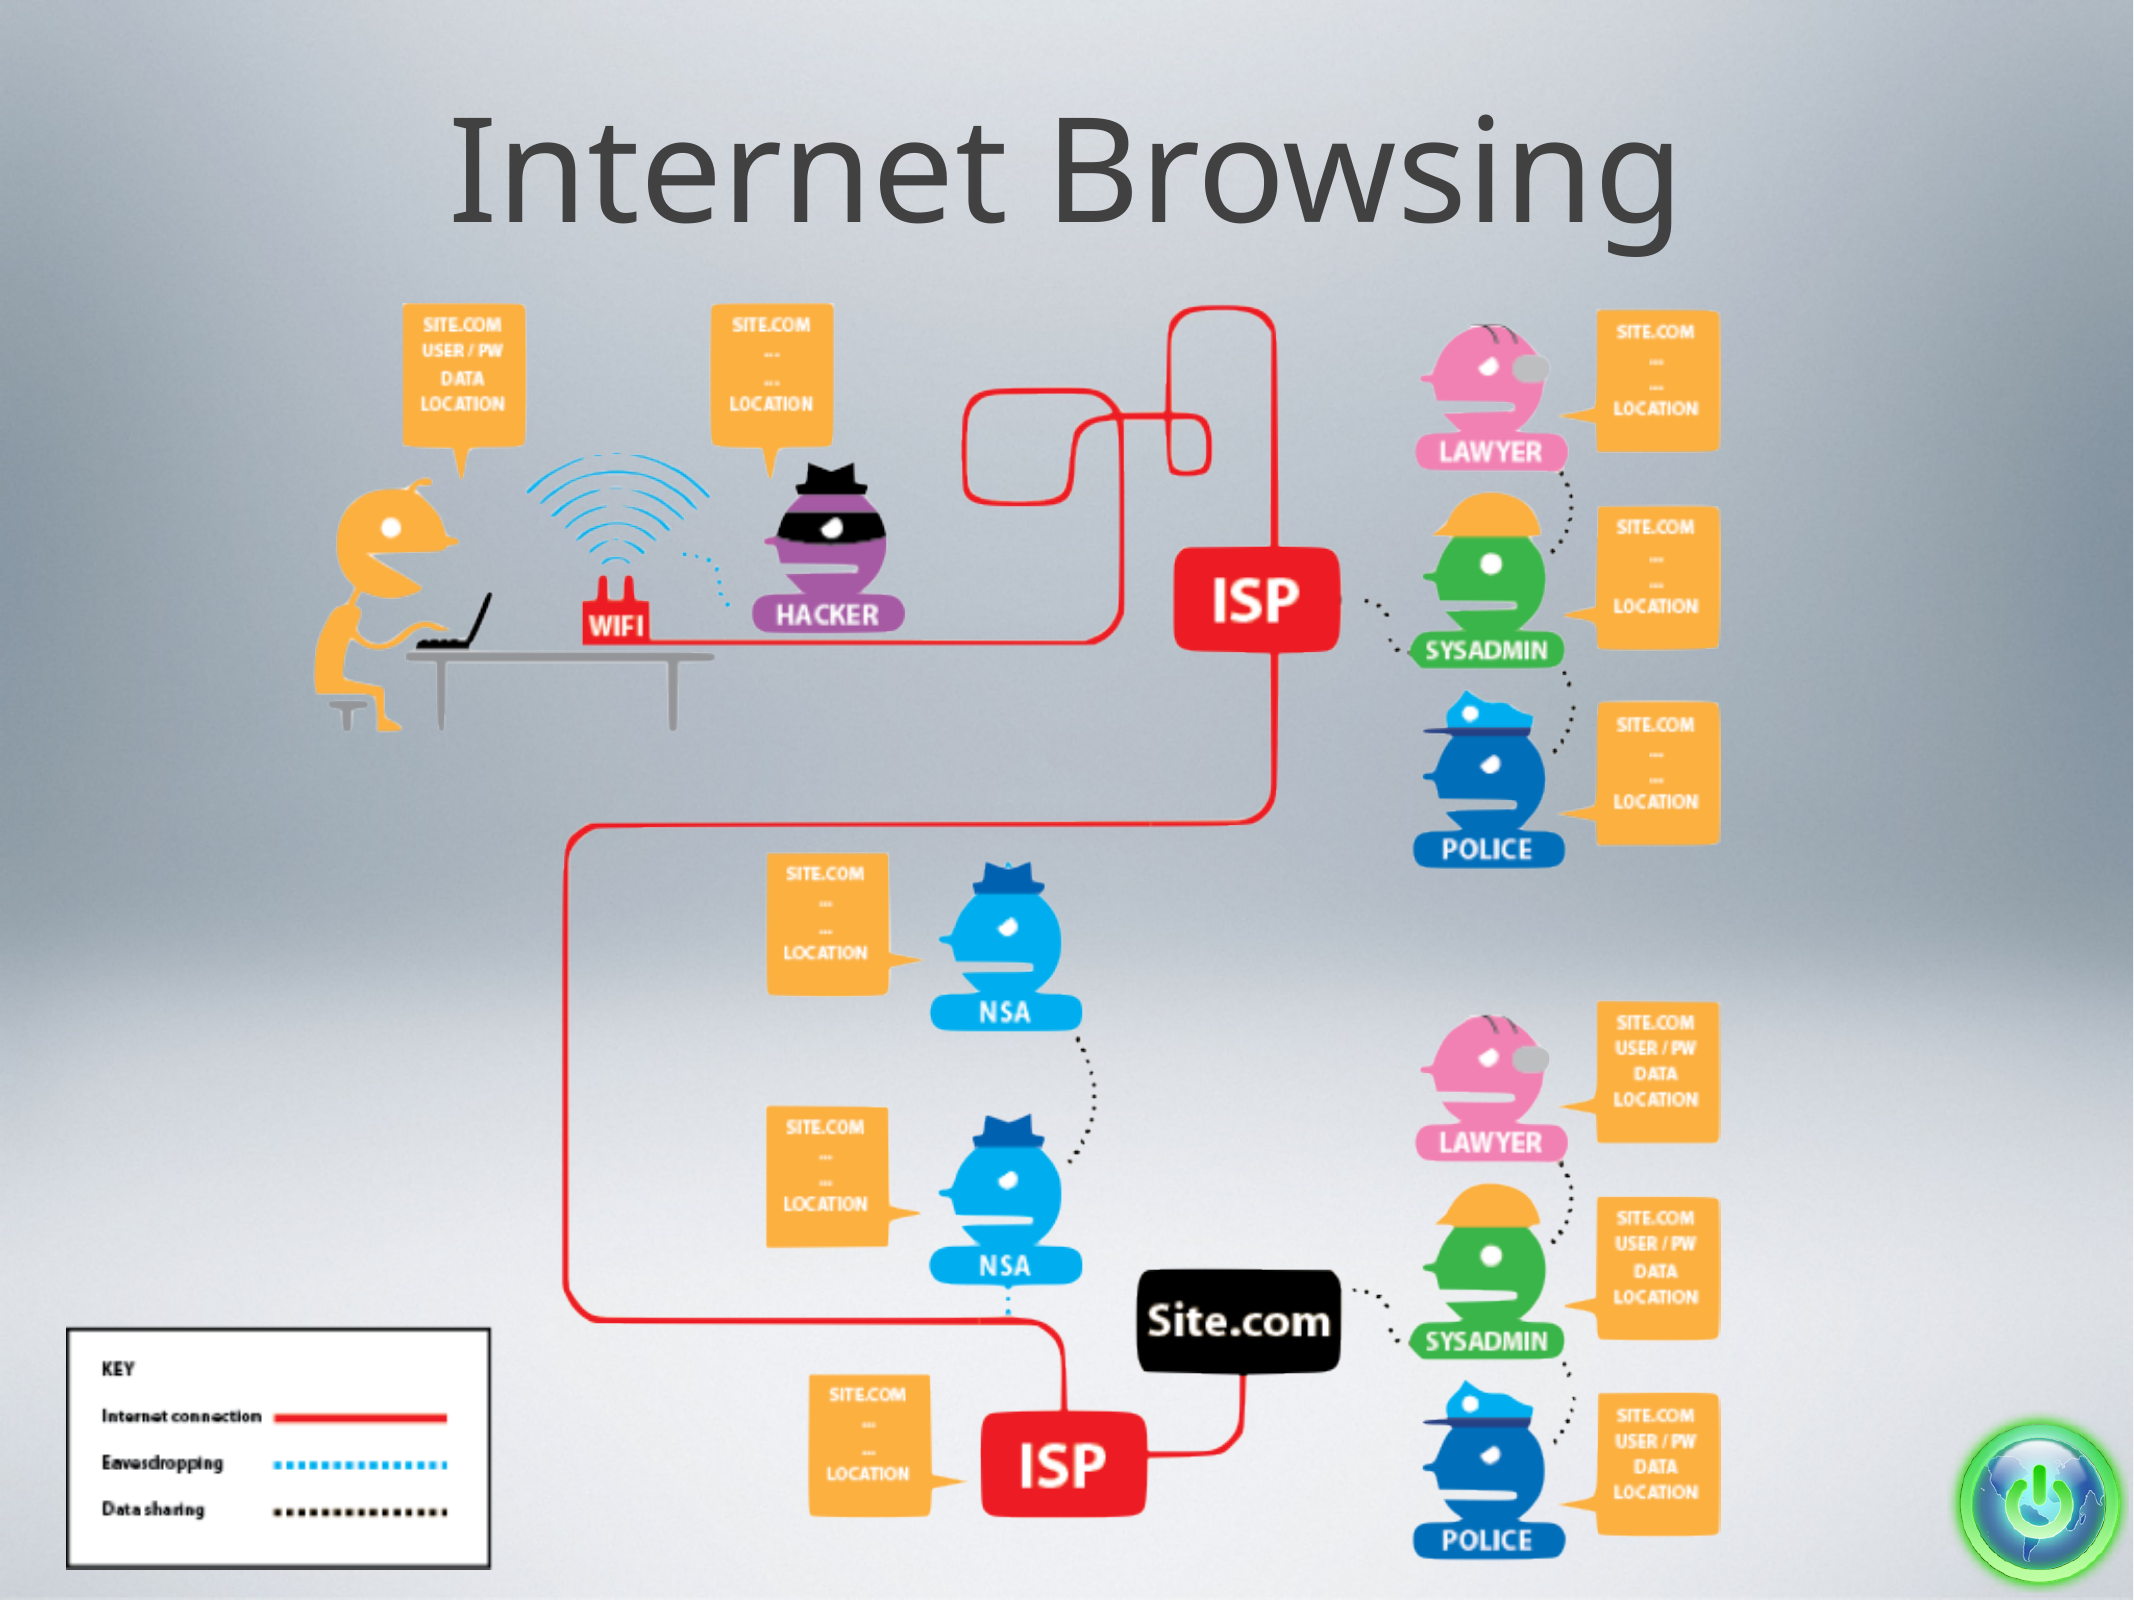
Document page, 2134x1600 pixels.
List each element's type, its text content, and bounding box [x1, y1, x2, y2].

title Internet Browsing [277, 0, 1857, 259]
picture [0, 0, 2134, 1600]
